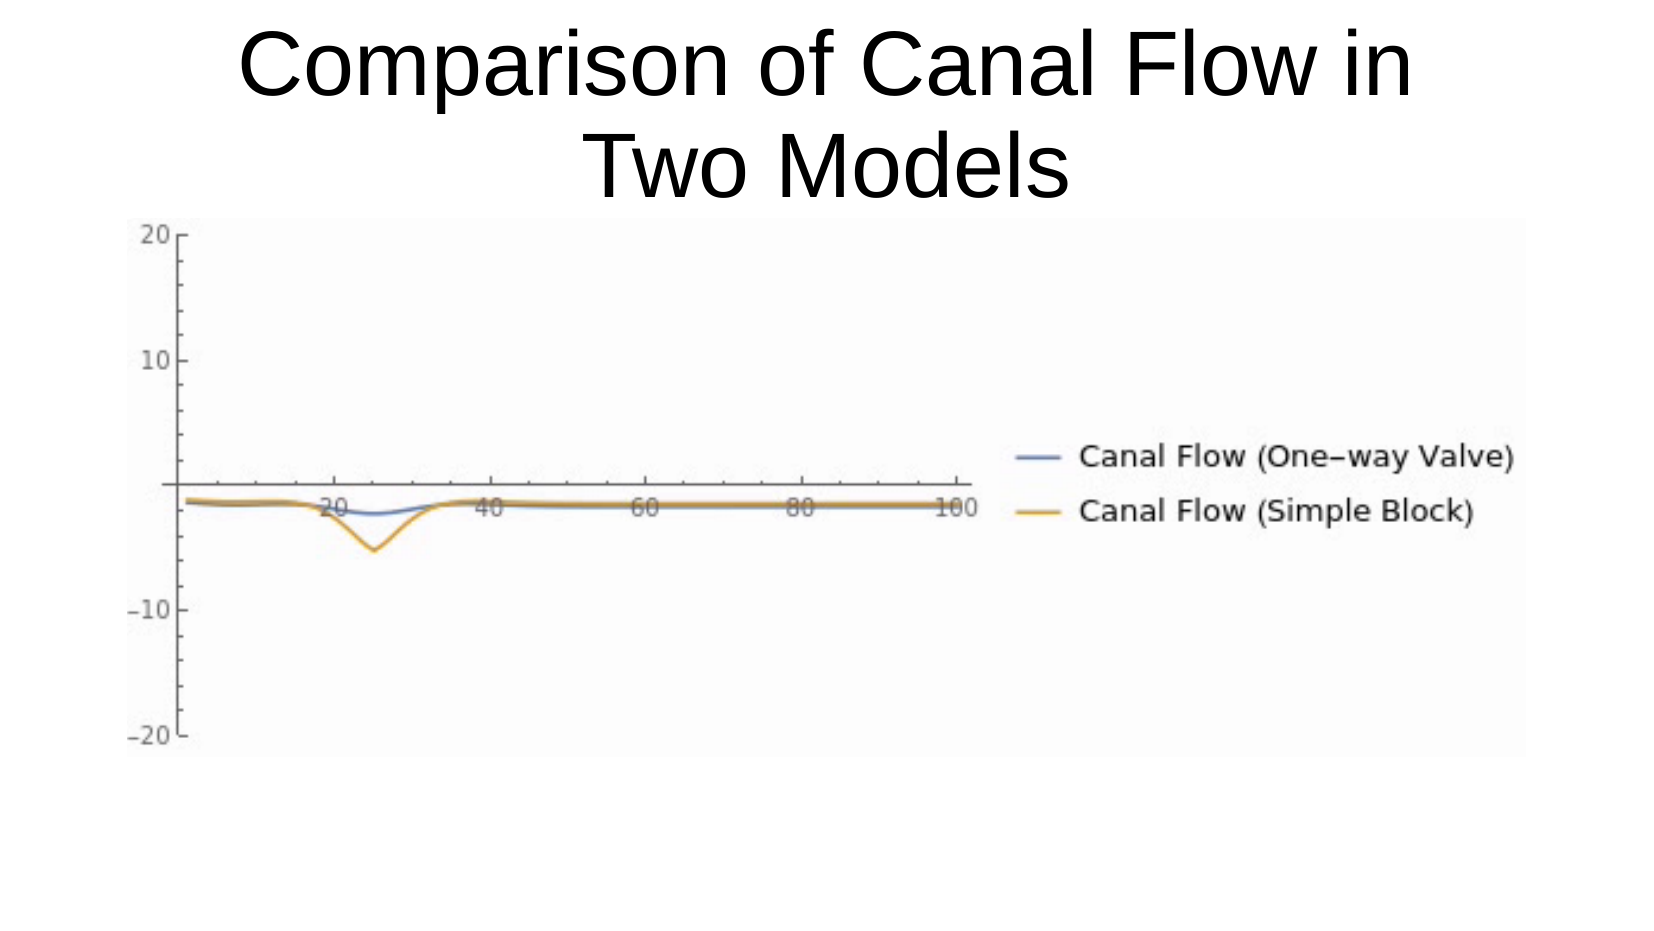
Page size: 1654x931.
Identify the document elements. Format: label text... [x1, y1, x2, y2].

title Comparison of Canal Flow in Two Models [82, 12, 1571, 218]
text_box [126, 217, 1527, 758]
